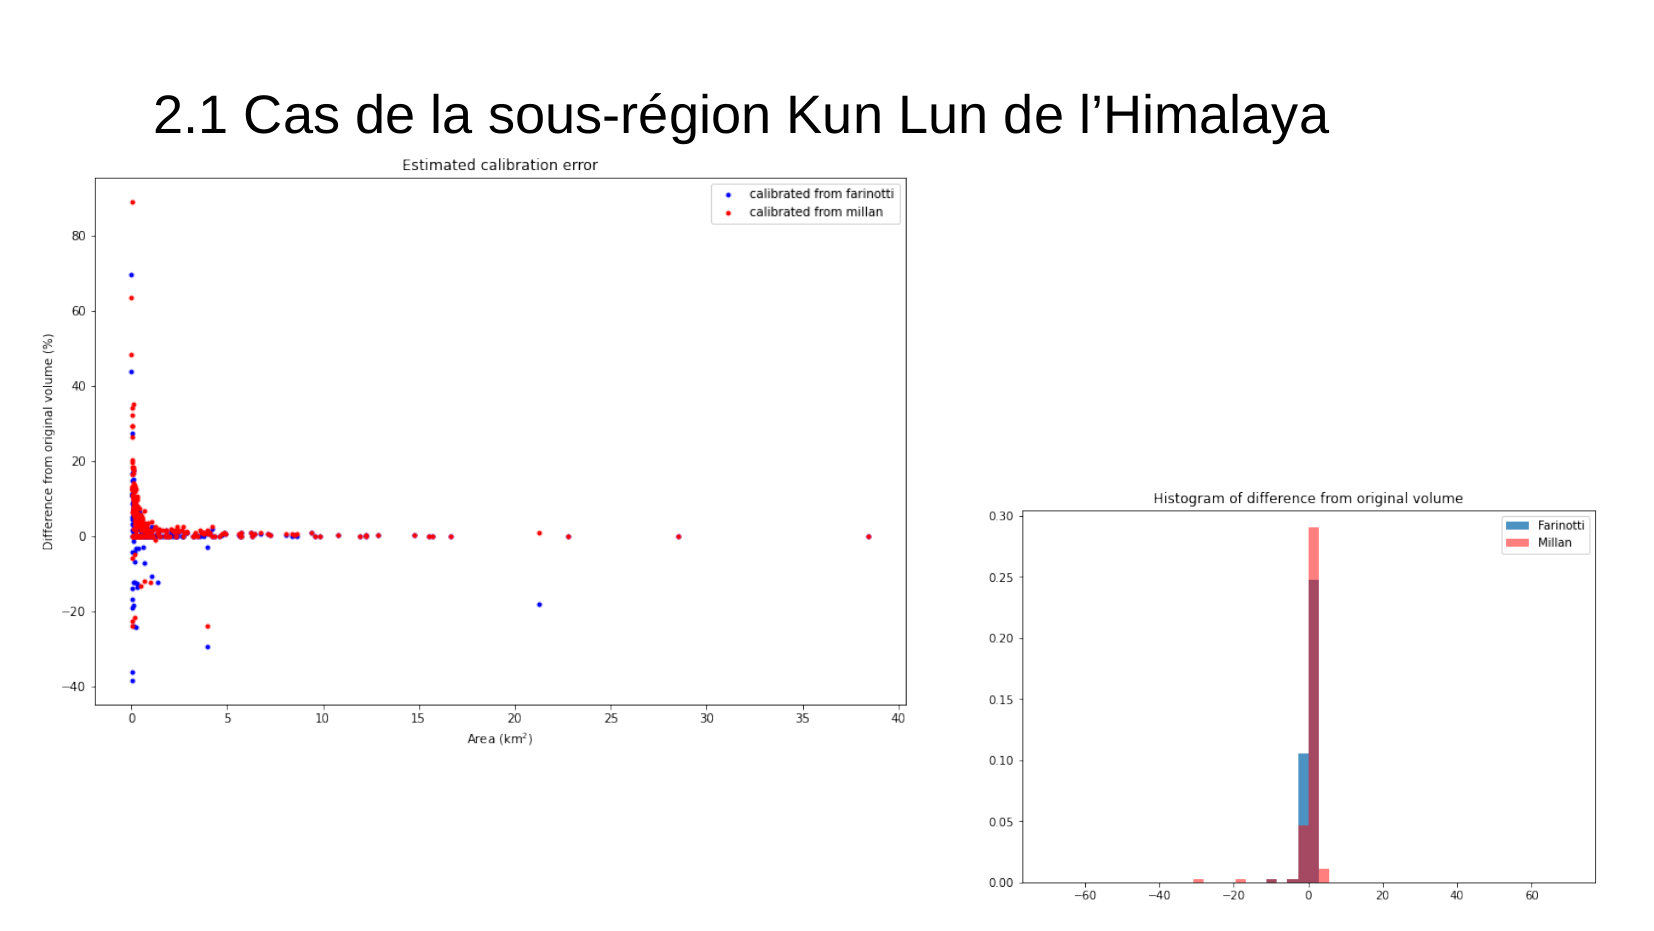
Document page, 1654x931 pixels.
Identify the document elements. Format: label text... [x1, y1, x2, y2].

picture [0, 94, 1602, 910]
title 2.1 Cas de la sous-région Kun Lun de l’Himalaya [82, 37, 1571, 193]
